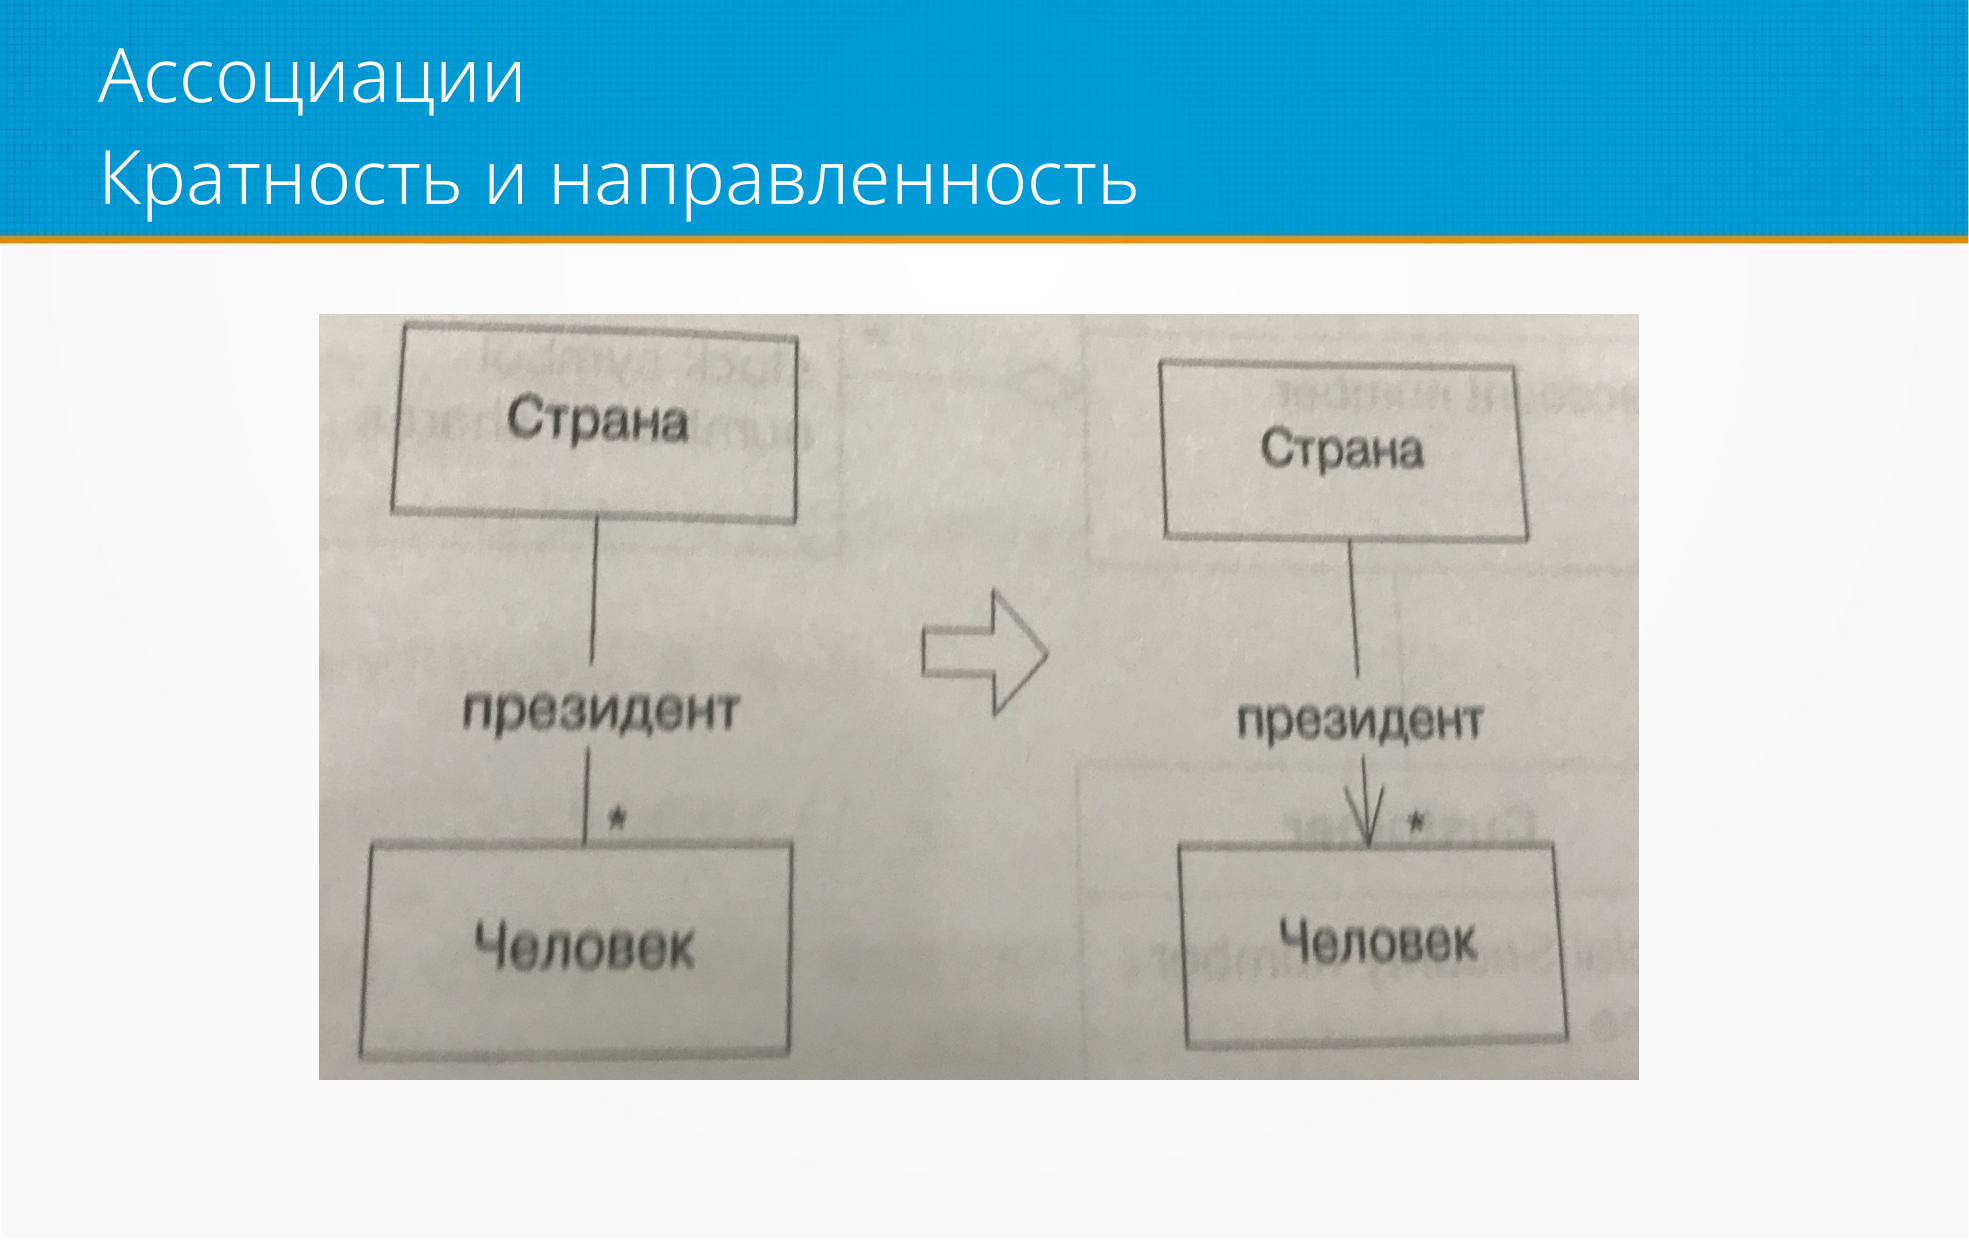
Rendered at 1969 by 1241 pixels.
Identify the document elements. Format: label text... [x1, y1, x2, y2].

title Ассоциации Кратность и направленность [98, 19, 1870, 227]
picture [0, 233, 1969, 1241]
